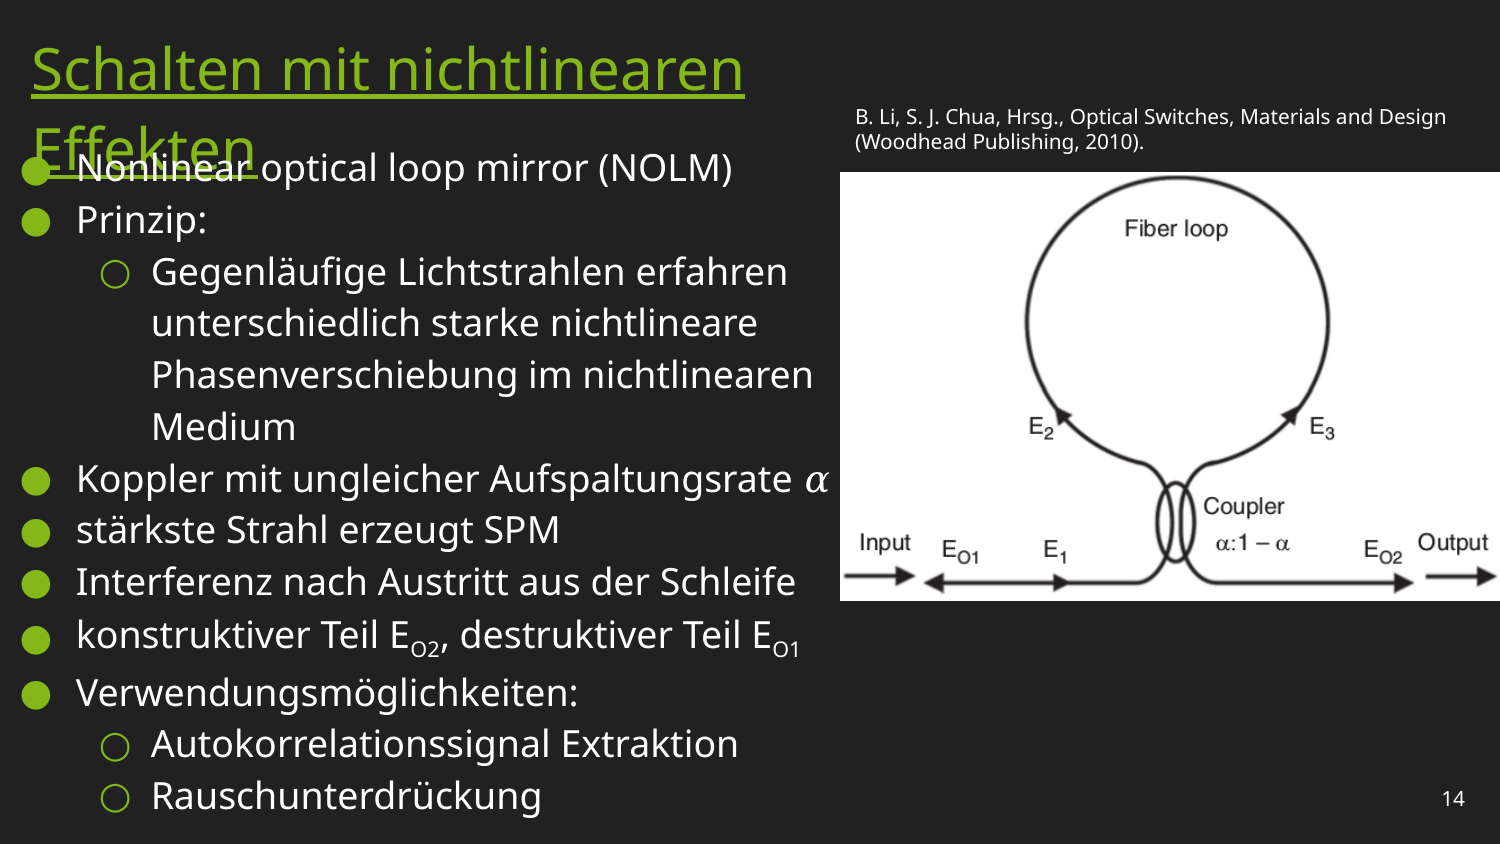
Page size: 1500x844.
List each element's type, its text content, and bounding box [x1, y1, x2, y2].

text_box B. Li, S. J. Chua, Hrsg., Optical Switches, Materials and Design (Woodhead Publishing, 2010). [840, 88, 1491, 163]
slide_number <number> [1389, 764, 1480, 830]
picture [840, 172, 1500, 601]
list Nonlinear optical loop mirror (NOLM) Prinzip: Gegenläufige Lichtstrahlen erfahren unterschiedlich starke nichtlineare Phasenverschiebung im nichtlinearen Medium Koppler mit ungleicher Aufspaltungsrate 𝛼 stärkste Strahl erzeugt SPM Interferenz nach Austritt aus der Schleife konstruktiver Teil EO2, destruktiver Teil EO1 Verwendungsmöglichkeiten: Autokorrelationssignal Extraktion Rauschunterdrückung [0, 122, 861, 844]
title Schalten mit nichtlinearen Effekten [16, 6, 966, 101]
